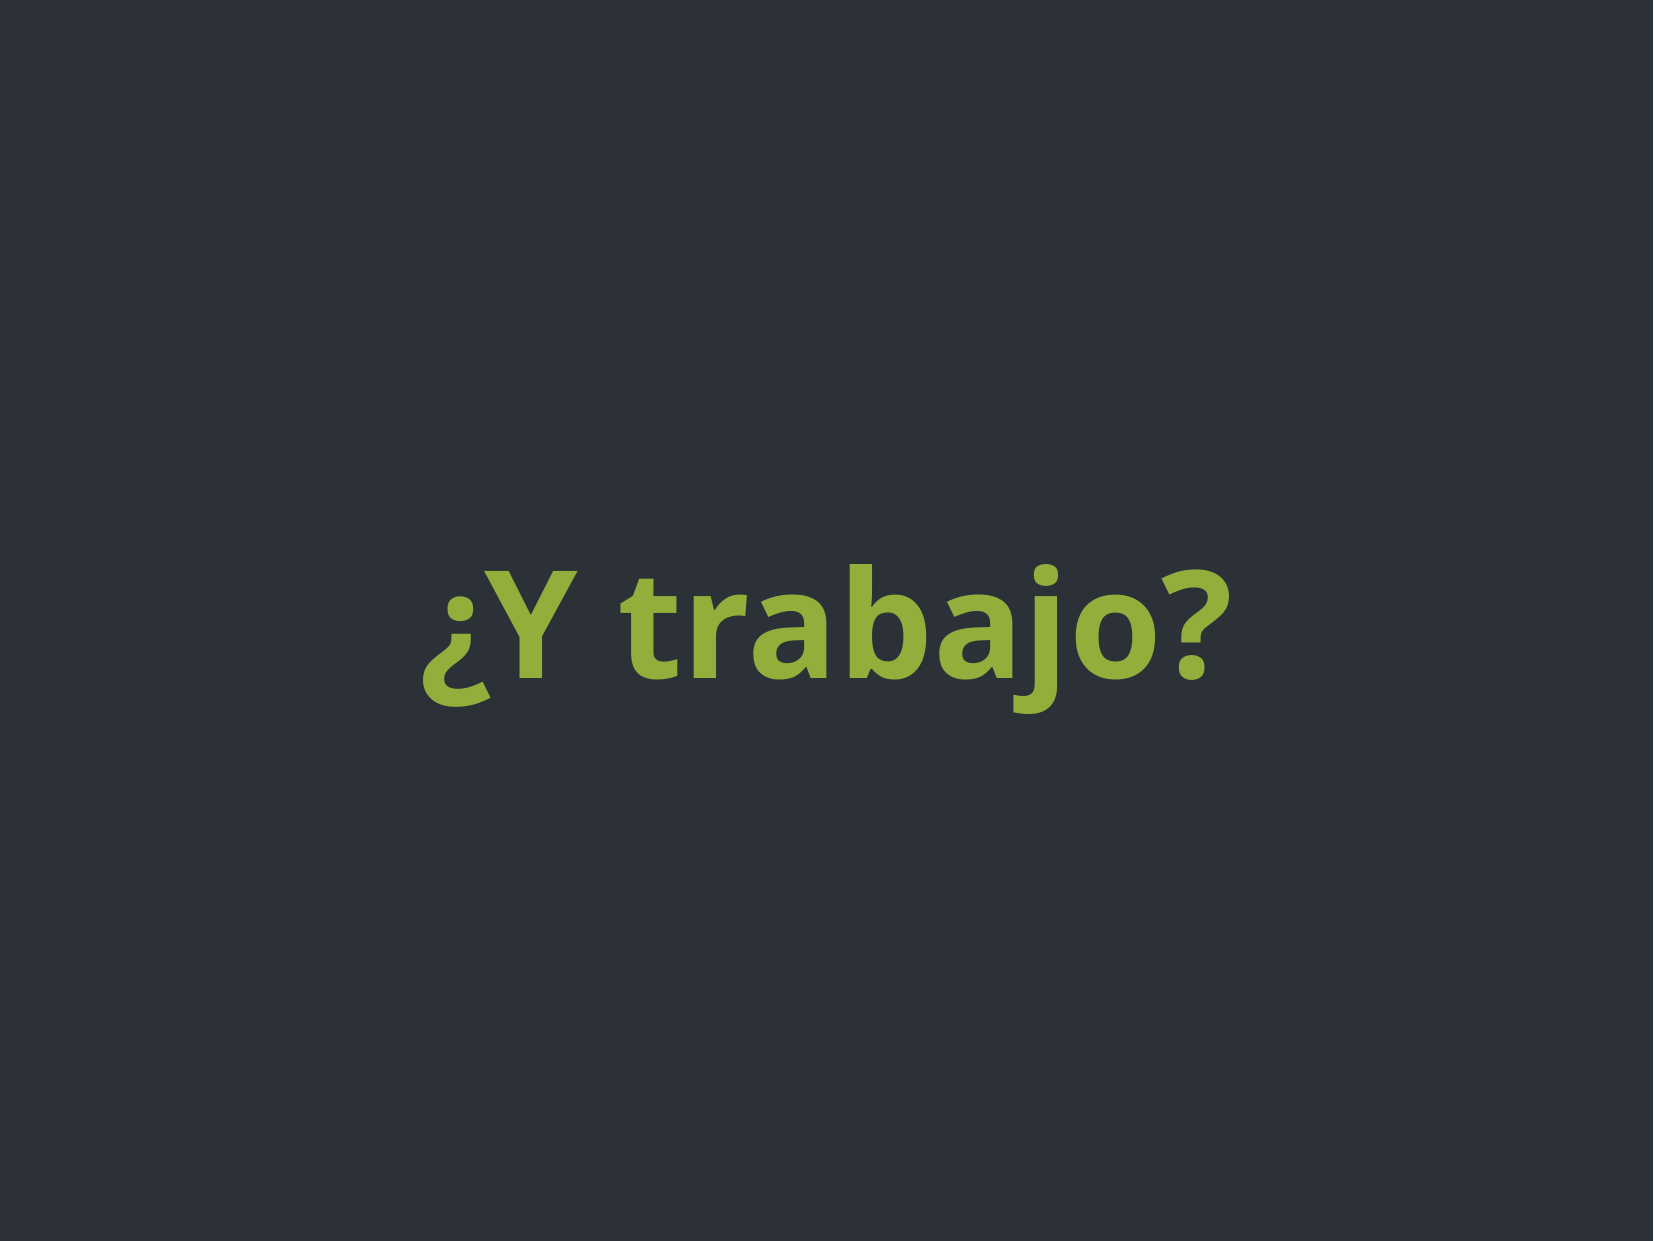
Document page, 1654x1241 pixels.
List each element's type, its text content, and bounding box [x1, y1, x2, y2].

title ¿Y trabajo? [384, 516, 1269, 724]
